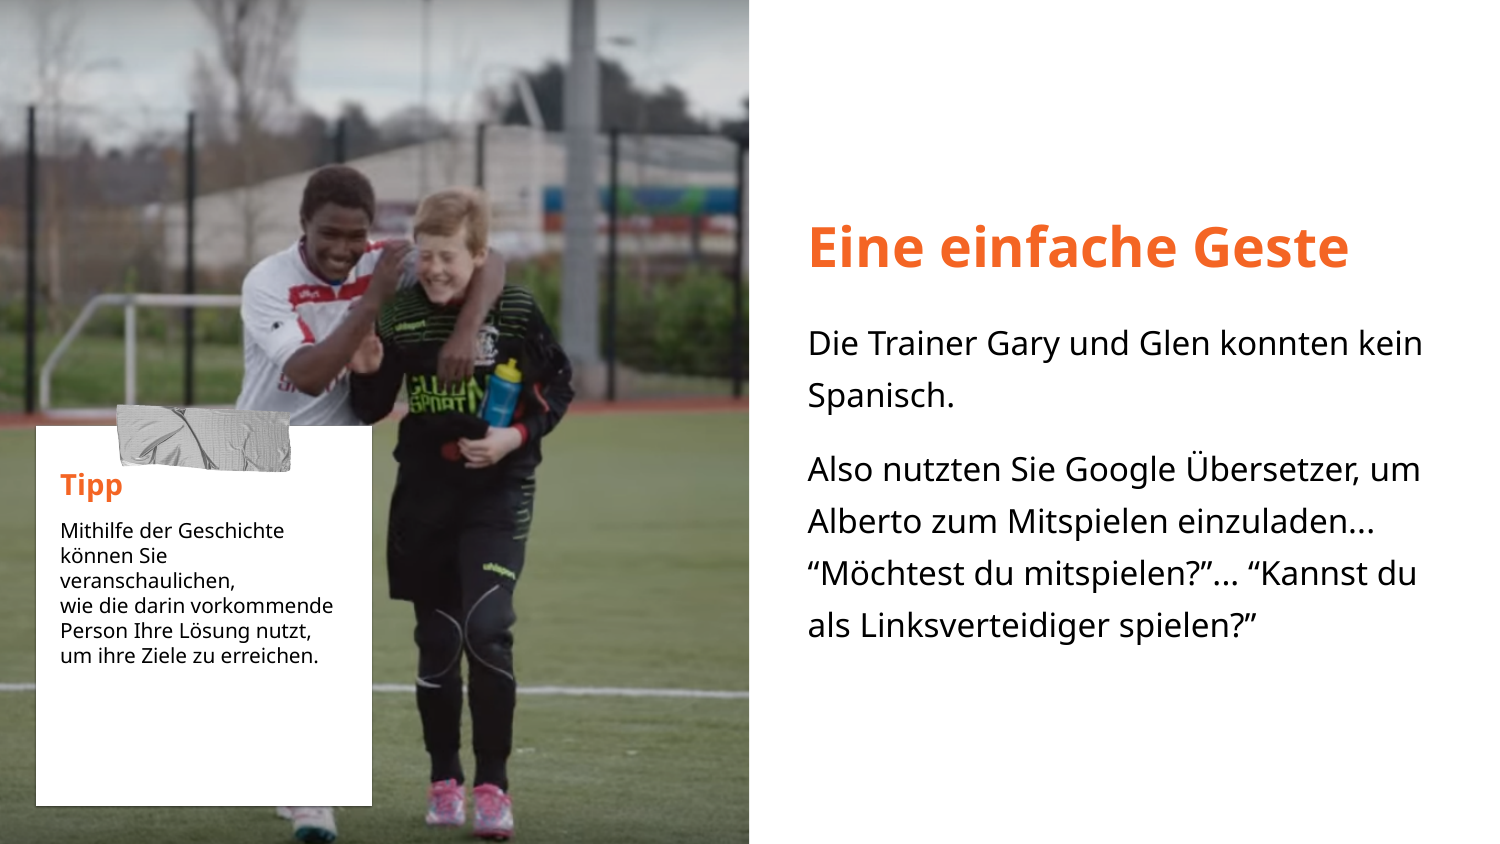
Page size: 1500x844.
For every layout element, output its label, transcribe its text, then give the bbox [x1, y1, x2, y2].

text_box Tipp Mithilfe der Geschichte können Sie veranschaulichen, wie die darin vorkommende Person Ihre Lösung nutzt, um ihre Ziele zu erreichen. [45, 451, 362, 781]
list Eine einfache Geste Die Trainer Gary und Glen konnten kein Spanisch. Also nutzten Sie Google Übersetzer, um Alberto zum Mitspielen einzuladen... “Möchtest du mitspielen?”... “Kannst du als Linksverteidiger spielen?” [792, 160, 1455, 683]
picture [0, 0, 750, 844]
